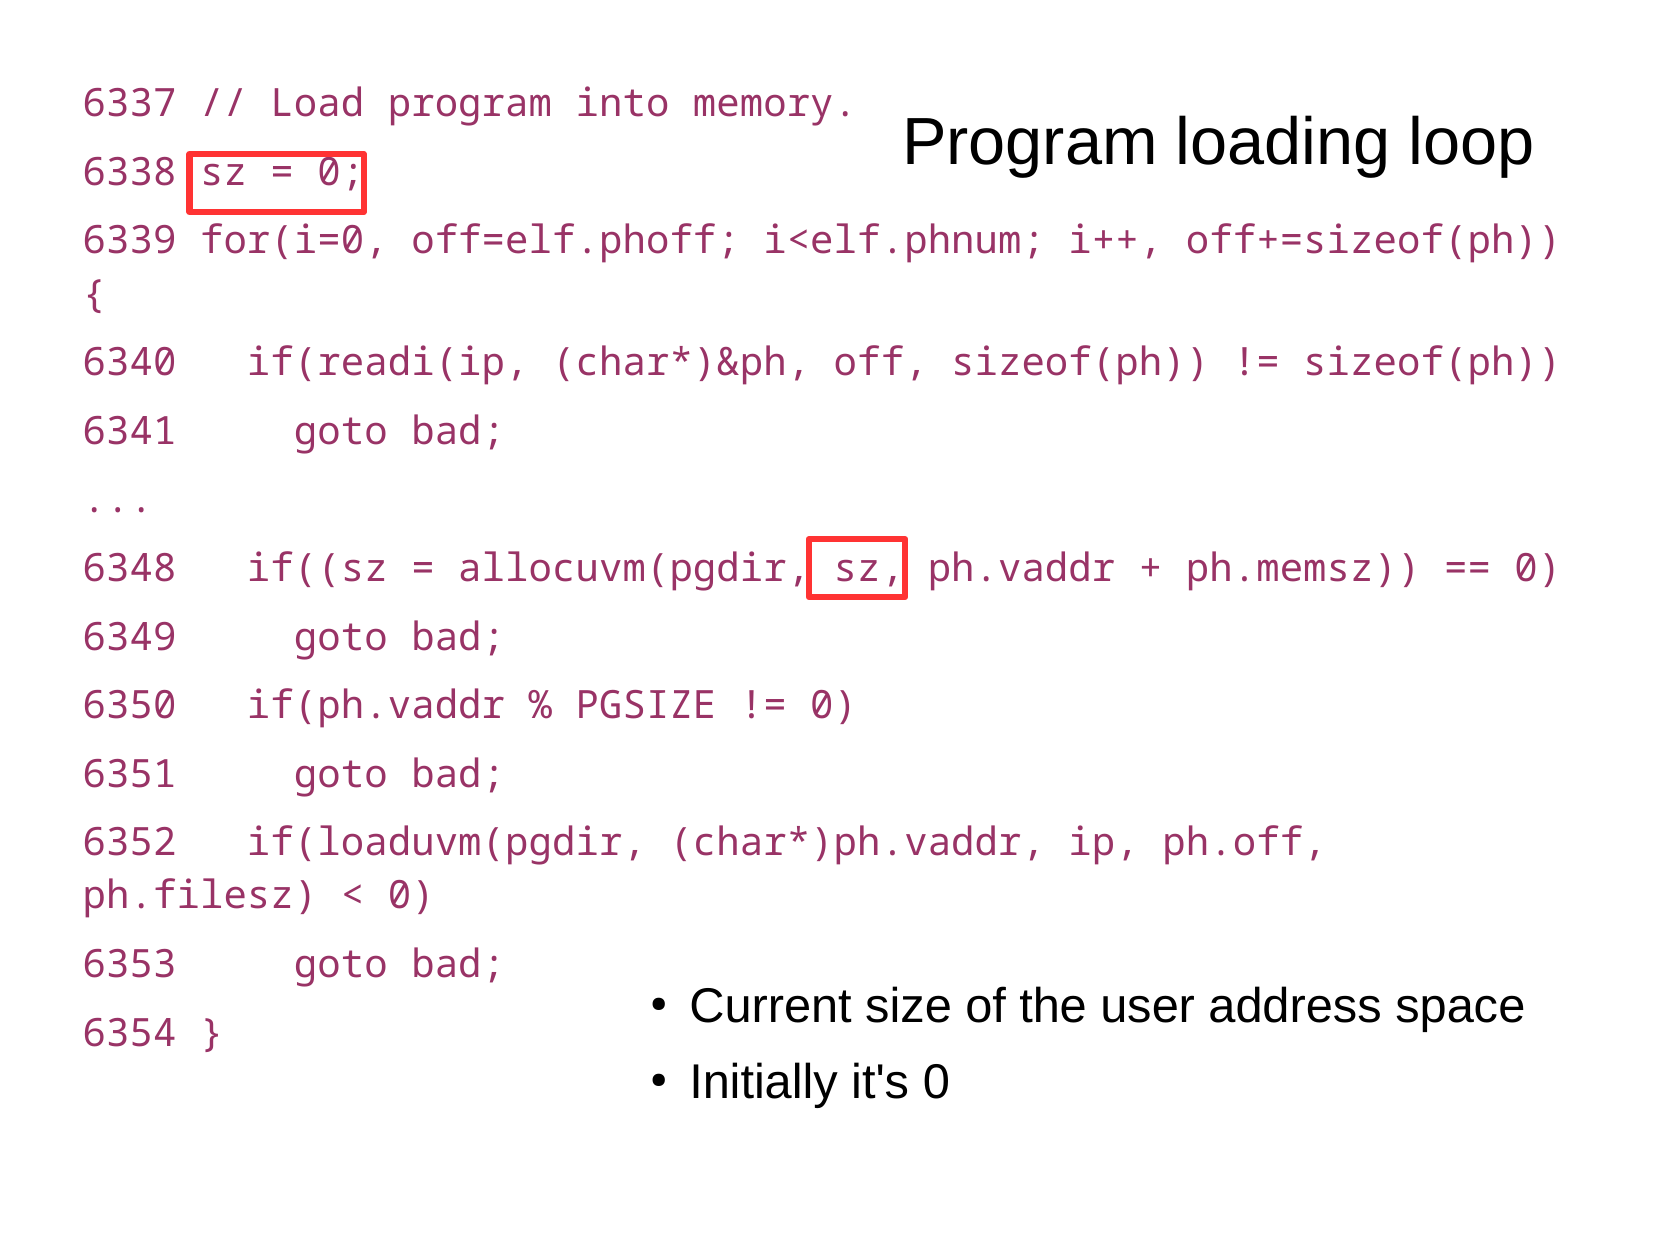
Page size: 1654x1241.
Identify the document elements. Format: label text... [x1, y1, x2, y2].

title Program loading loop [825, 37, 1613, 245]
list Current size of the user address space Initially it's 0 [637, 978, 1530, 1126]
list 6337 // Load program into memory. 6338 sz = 0; 6339 for(i=0, off=elf.phoff; i<elf.phnum; i++, off+=sizeof(ph)){ 6340 if(readi(ip, (char*)&ph, off, sizeof(ph)) != sizeof(ph)) 6341 goto bad; ... 6348 if((sz = allocuvm(pgdir, sz, ph.vaddr + ph.memsz)) == 0) 6349 goto bad; 6350 if(ph.vaddr % PGSIZE != 0) 6351 goto bad; 6352 if(loaduvm(pgdir, (char*)ph.vaddr, ip, ph.off, ph.filesz) < 0) 6353 goto bad; 6354 } [82, 75, 1571, 1163]
